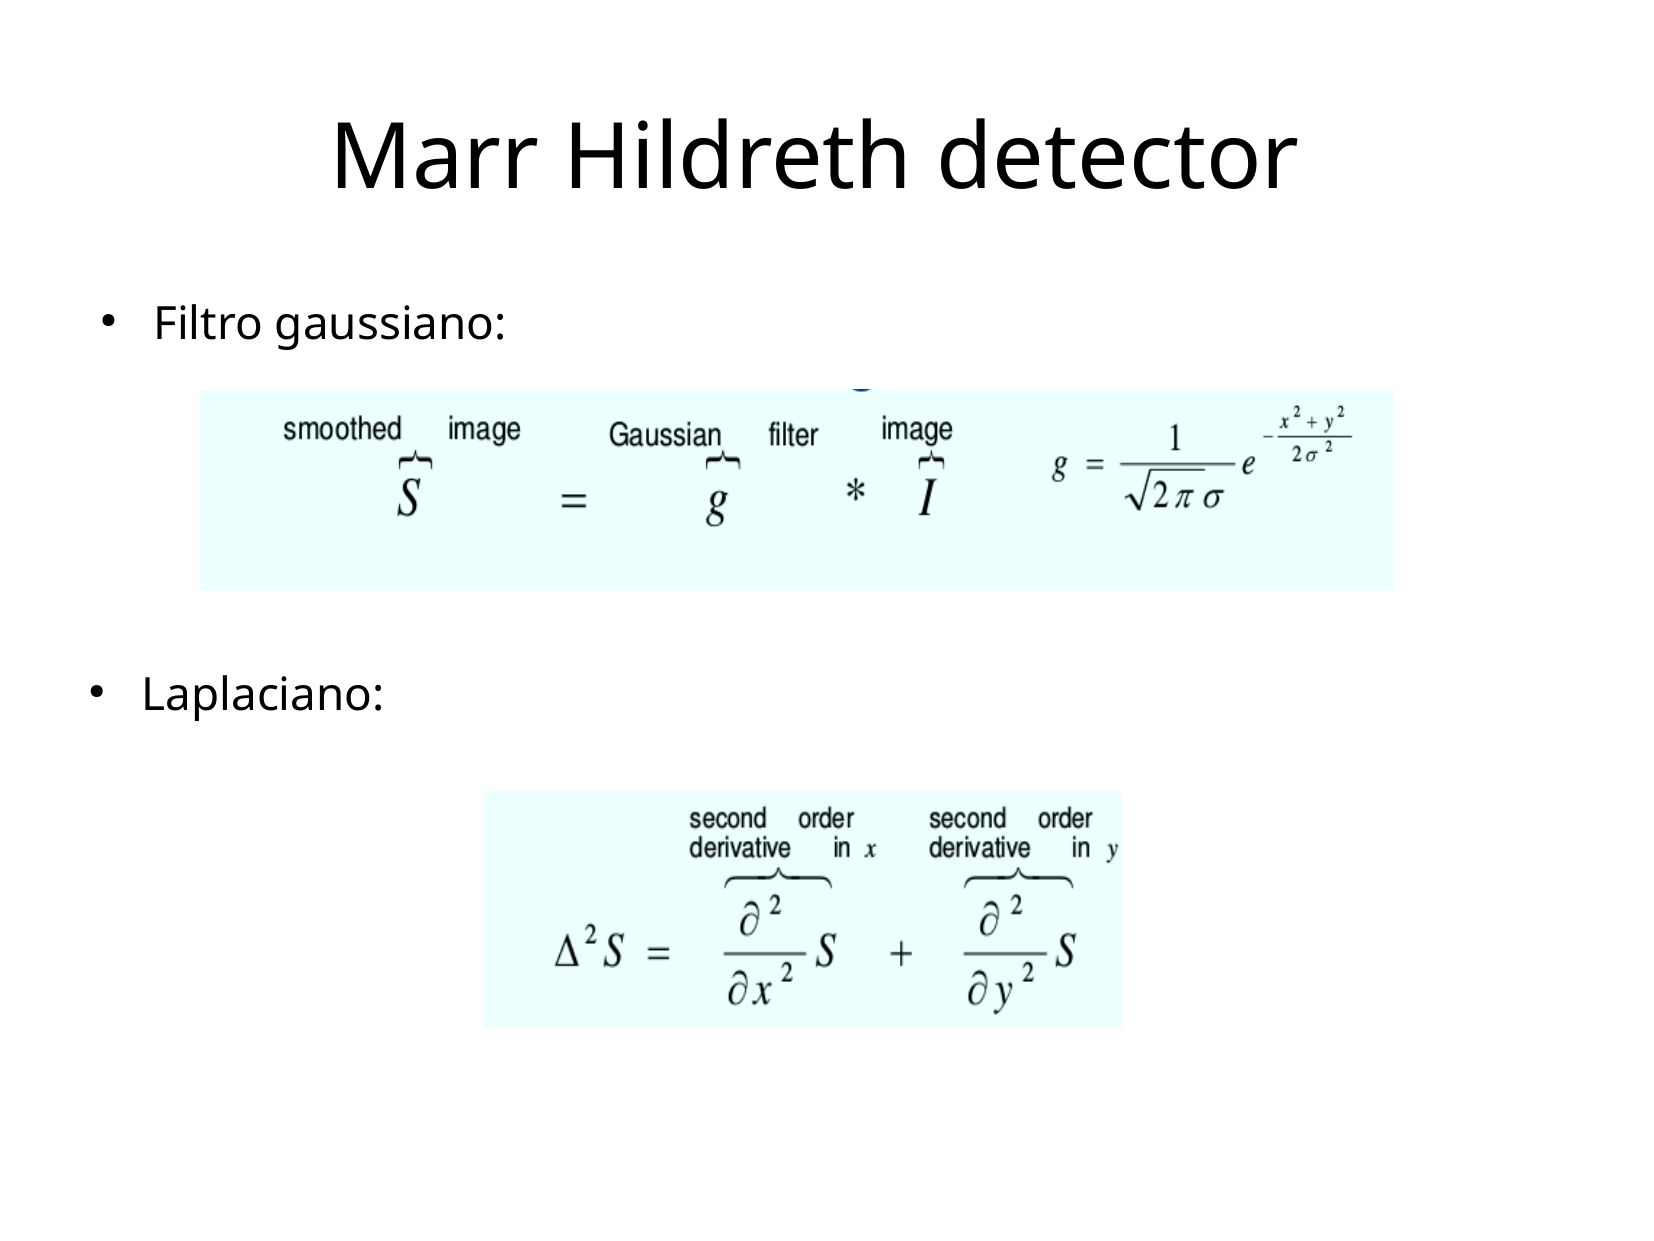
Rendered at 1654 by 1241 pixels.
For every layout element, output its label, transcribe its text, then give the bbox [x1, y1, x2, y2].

picture [200, 389, 1394, 591]
list Filtro gaussiano: [82, 290, 1583, 378]
list Laplaciano: [70, 661, 1571, 750]
picture [484, 791, 1123, 1028]
title Marr Hildreth detector [82, 49, 1571, 257]
